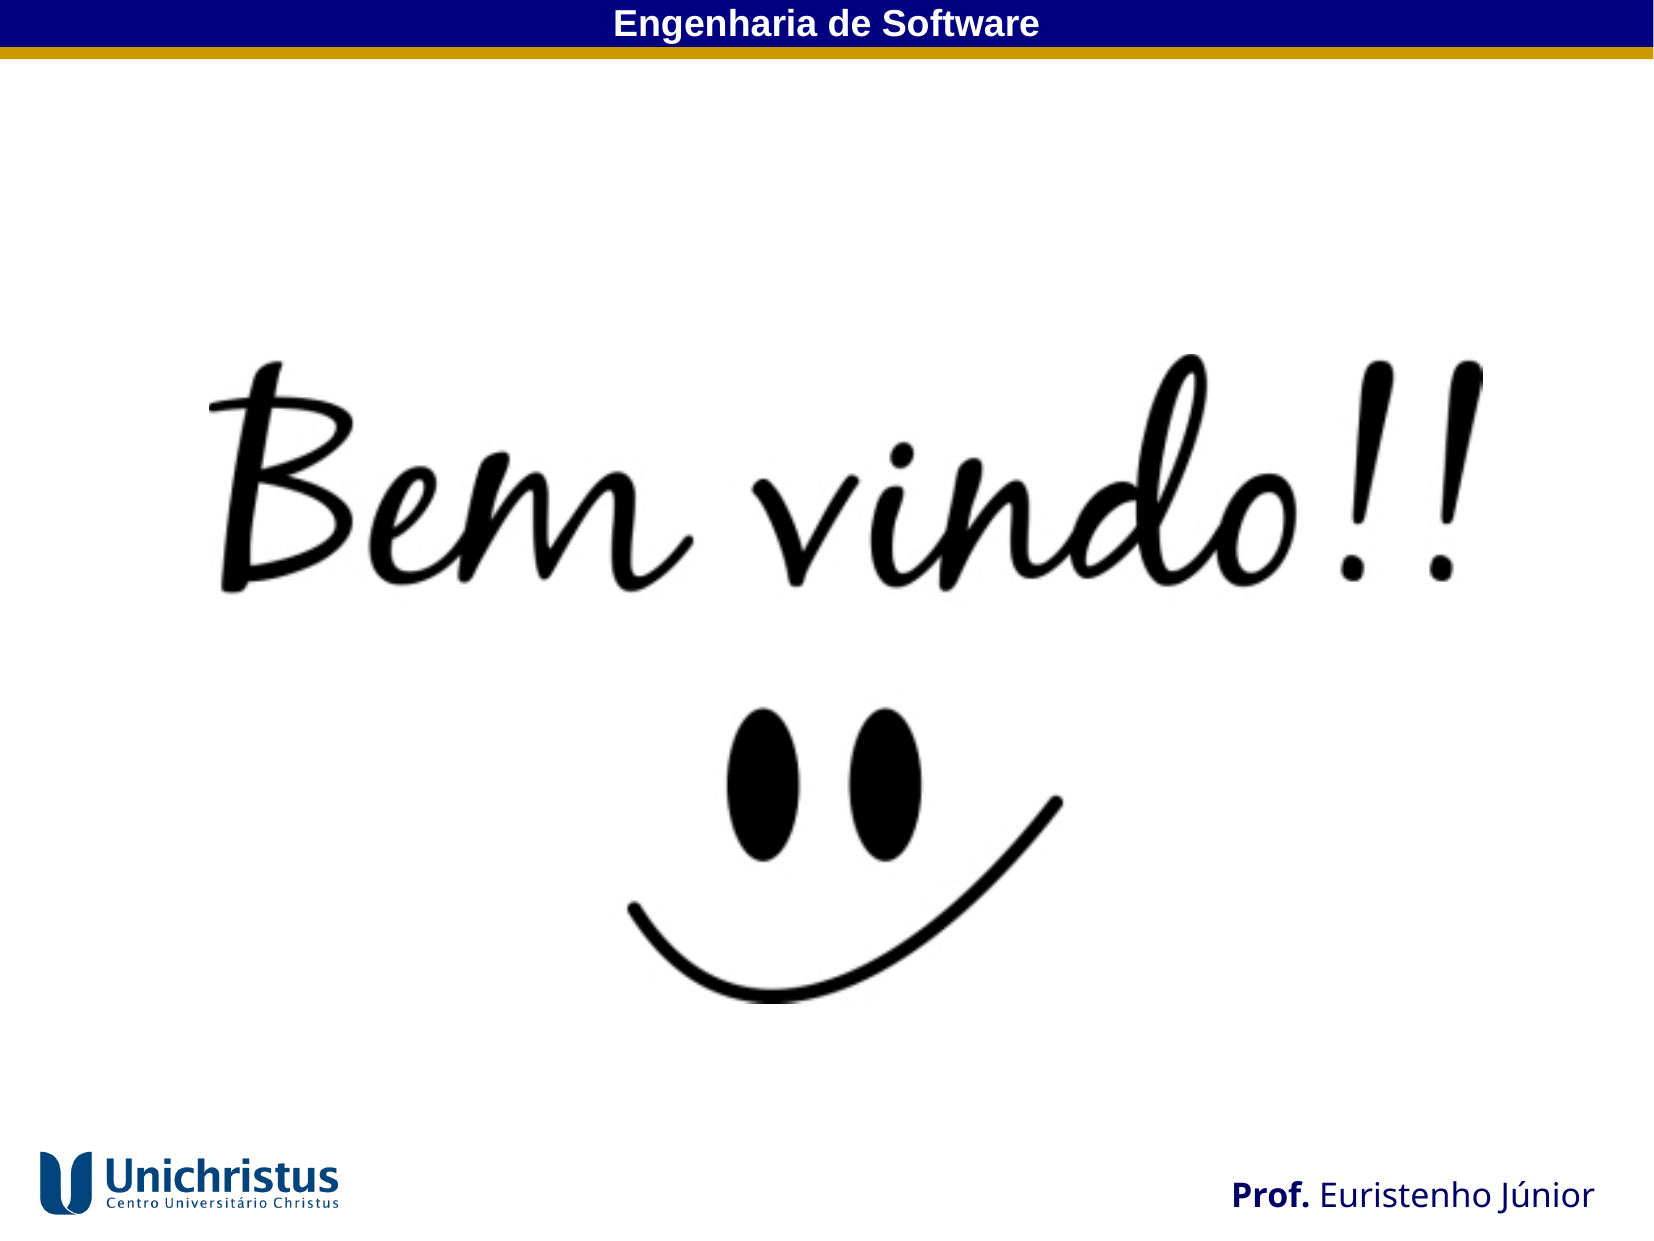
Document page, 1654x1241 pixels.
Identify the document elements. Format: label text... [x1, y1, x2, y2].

text_box Prof. Euristenho Júnior [1216, 1163, 1654, 1224]
picture [35, 1148, 343, 1217]
text_box Engenharia de Software [0, 0, 1654, 47]
text_box [0, 47, 1654, 60]
picture [209, 354, 1483, 1004]
